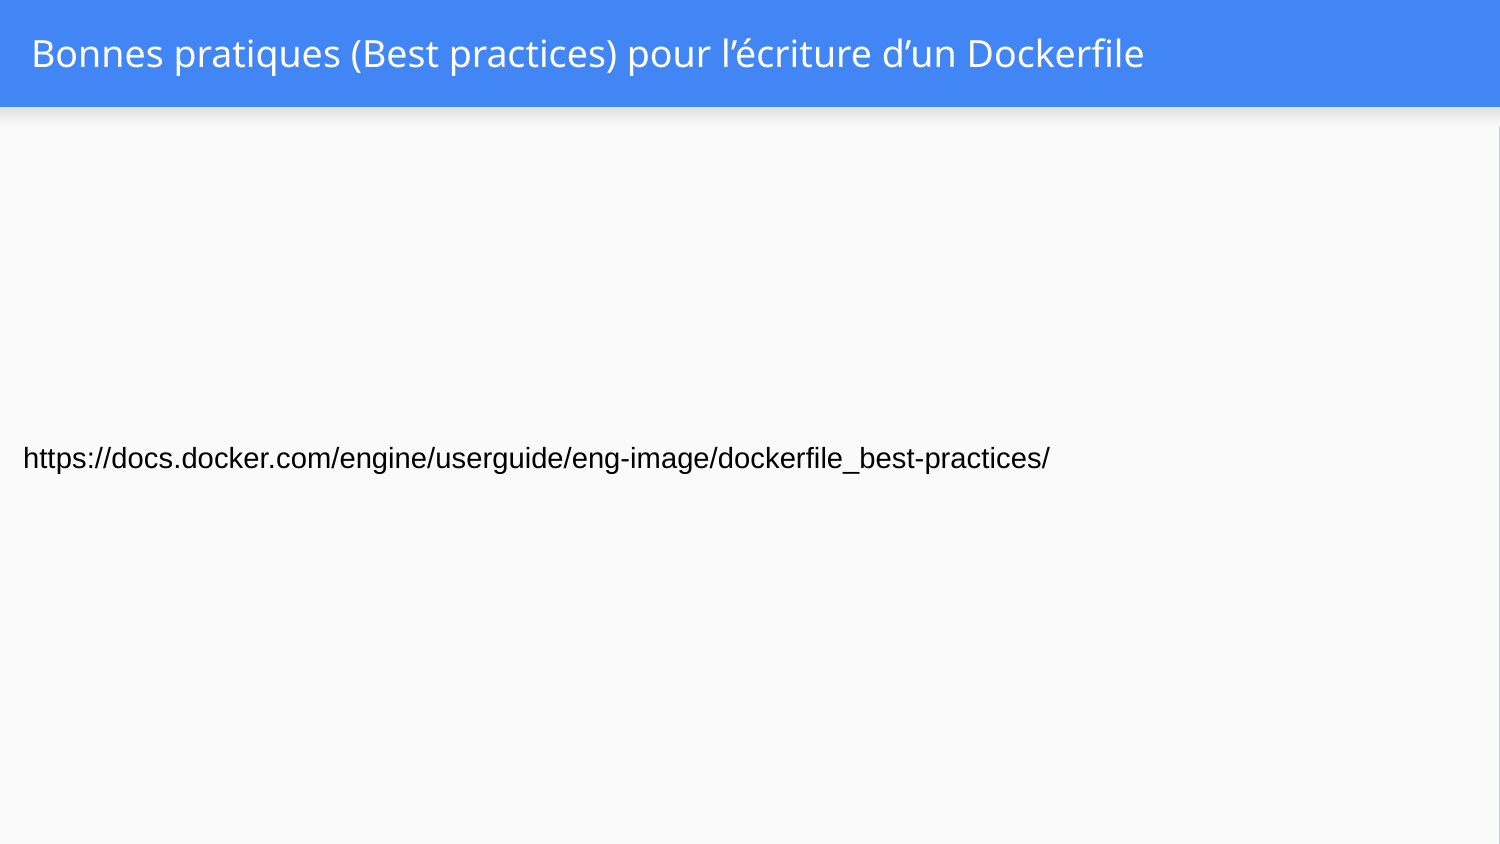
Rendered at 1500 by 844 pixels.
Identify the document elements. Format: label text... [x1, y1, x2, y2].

title Bonnes pratiques (Best practices) pour l’écriture d’un Dockerfile [16, 2, 1464, 102]
text_box https://docs.docker.com/engine/userguide/eng-image/dockerfile_best-practices/ [8, 107, 1473, 807]
